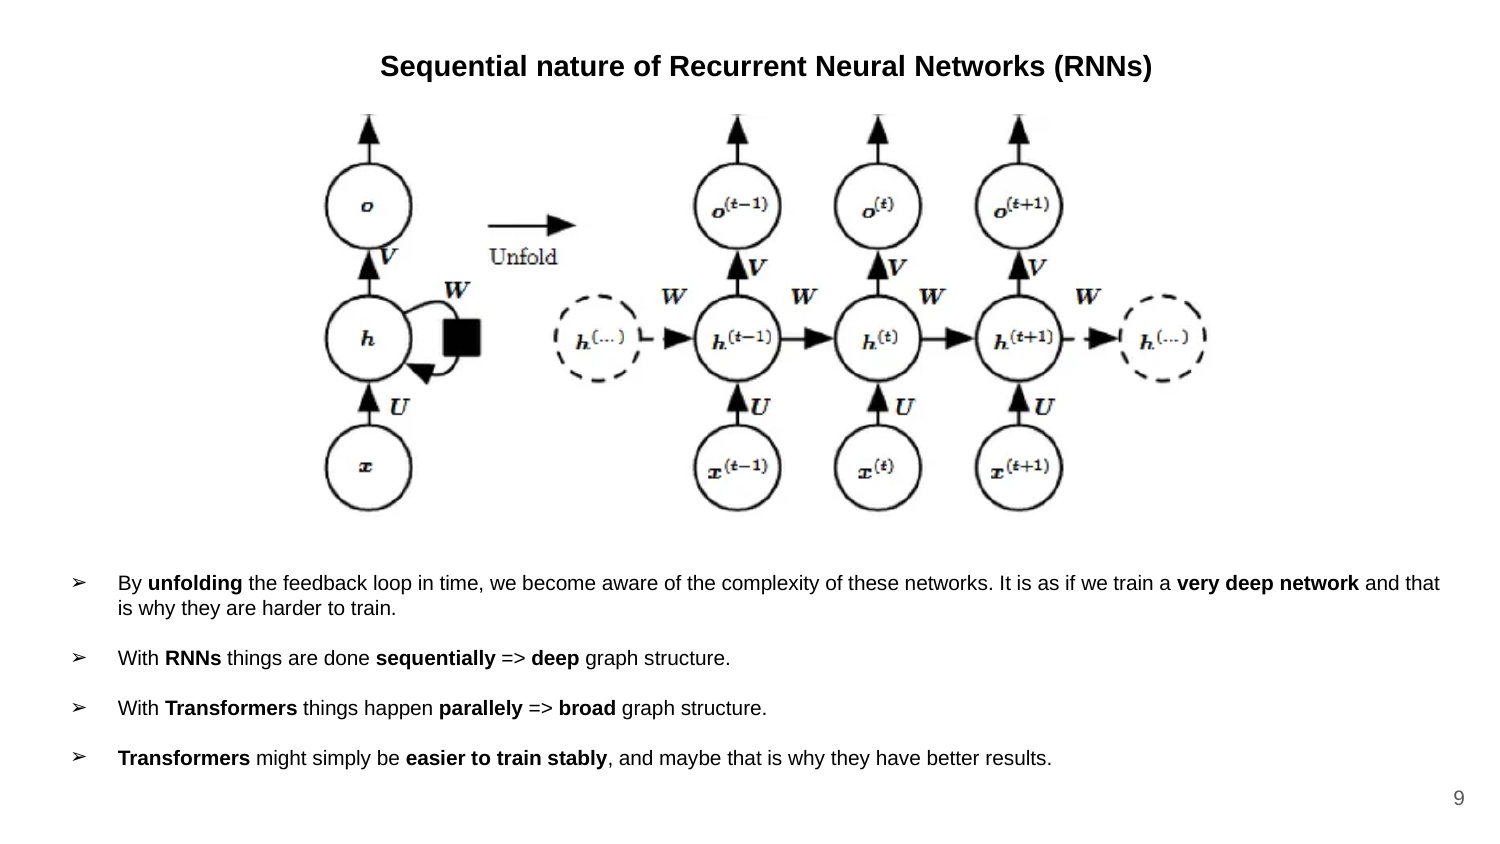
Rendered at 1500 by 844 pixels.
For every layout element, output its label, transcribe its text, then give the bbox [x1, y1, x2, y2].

text_box By unfolding the feedback loop in time, we become aware of the complexity of these networks. It is as if we train a very deep network and that is why they are harder to train. With RNNs things are done sequentially => deep graph structure. With Transformers things happen parallely => broad graph structure. Transformers might simply be easier to train stably, and maybe that is why they have better results. [27, 554, 1473, 758]
text_box Sequential nature of Recurrent Neural Networks (RNNs) [365, 32, 1200, 102]
picture [318, 102, 1213, 520]
slide_number <number> [1389, 764, 1480, 830]
